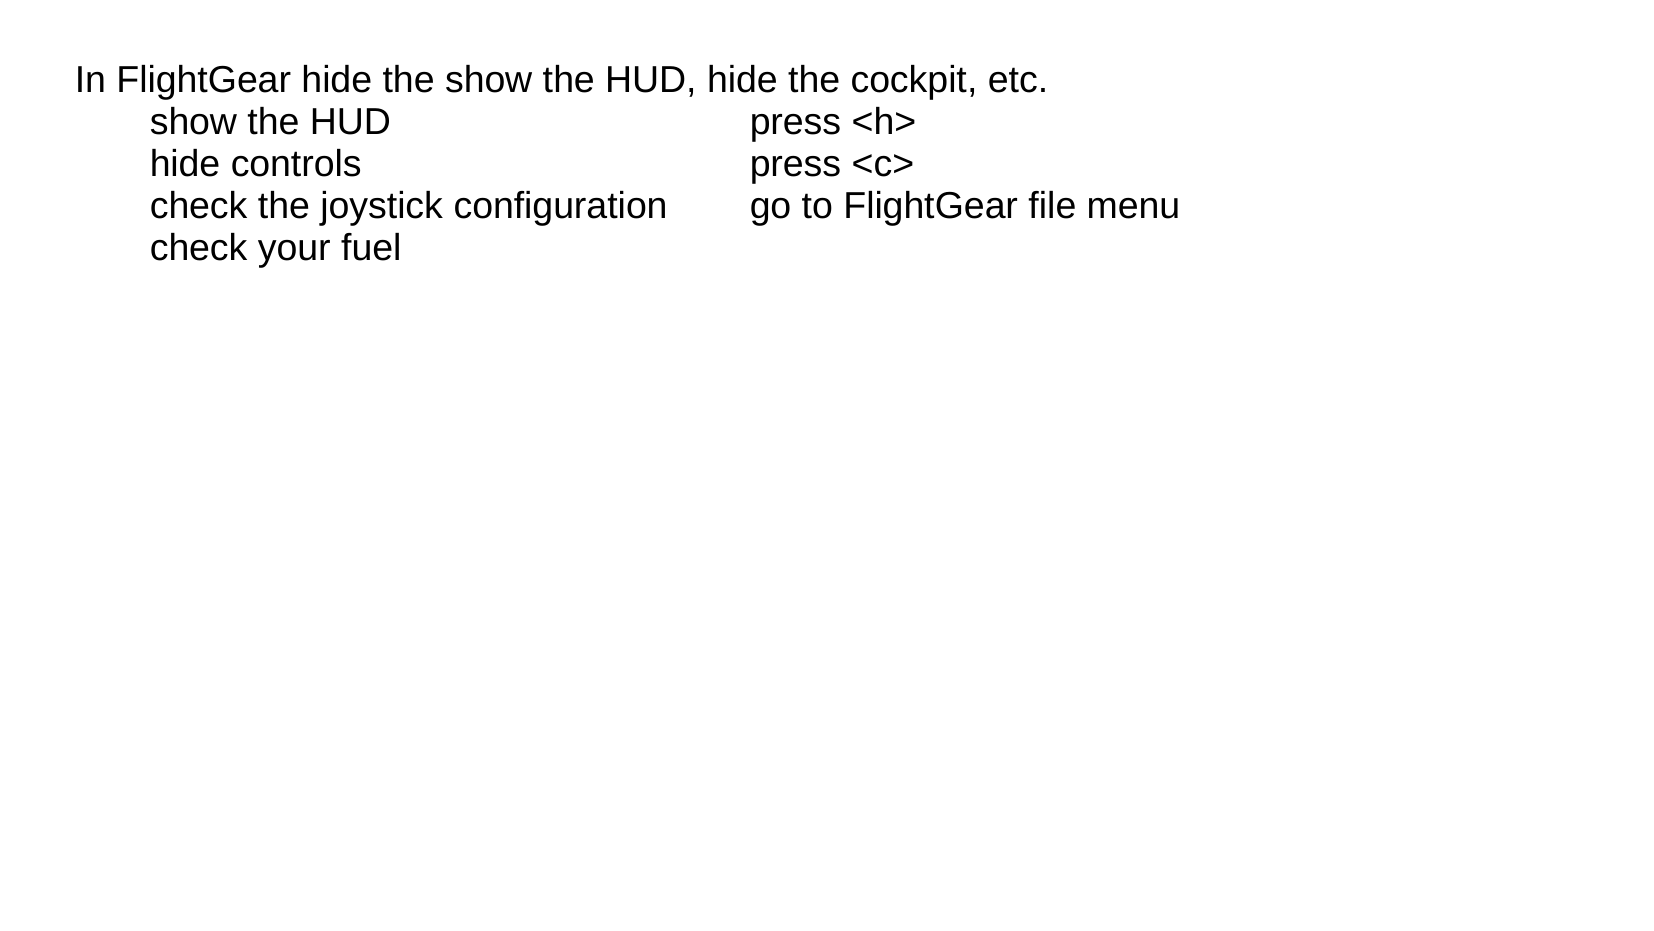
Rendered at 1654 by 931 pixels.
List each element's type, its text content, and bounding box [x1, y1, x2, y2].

text_box In FlightGear hide the show the HUD, hide the cockpit, etc. show the HUD press <h> hide controls press <c> check the joystick configuration go to FlightGear file menu check your fuel [60, 51, 1636, 361]
